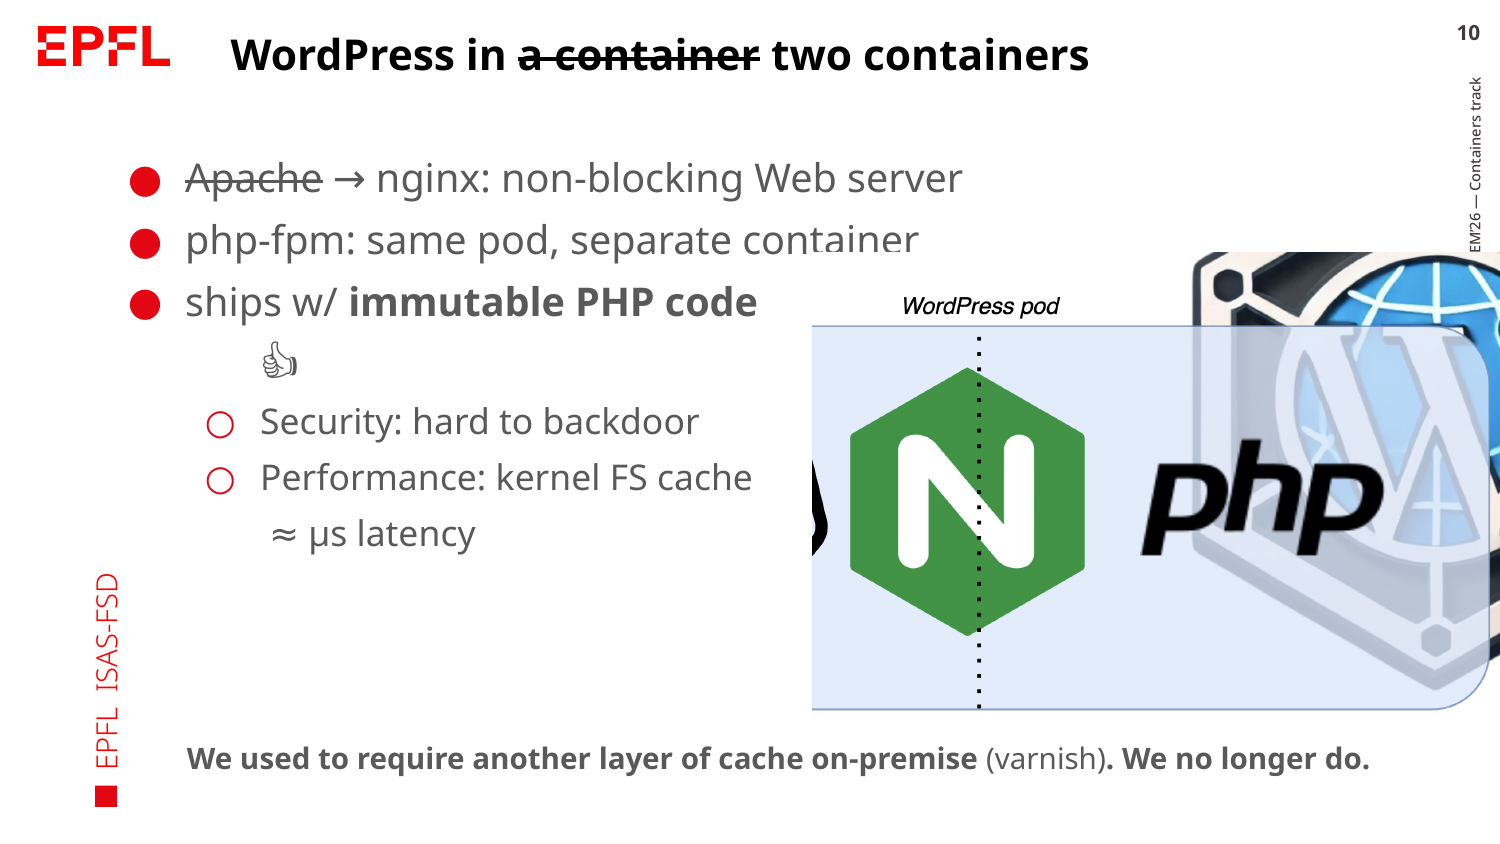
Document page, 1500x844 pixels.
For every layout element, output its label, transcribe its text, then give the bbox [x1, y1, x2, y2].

slide_number <number> [1415, 0, 1496, 65]
list We used to require another layer of cache on-premise (varnish). We no longer do. [171, 716, 1406, 805]
title WordPress in a container two containers [215, 9, 1285, 98]
picture [812, 252, 1500, 731]
list Apache → nginx: non-blocking Web server php-fpm: same pod, separate container ships w/ immutable PHP code 👍 Security: hard to backdoor Performance: kernel FS cache ≈ µs latency [95, 127, 1064, 616]
picture [38, 26, 170, 66]
